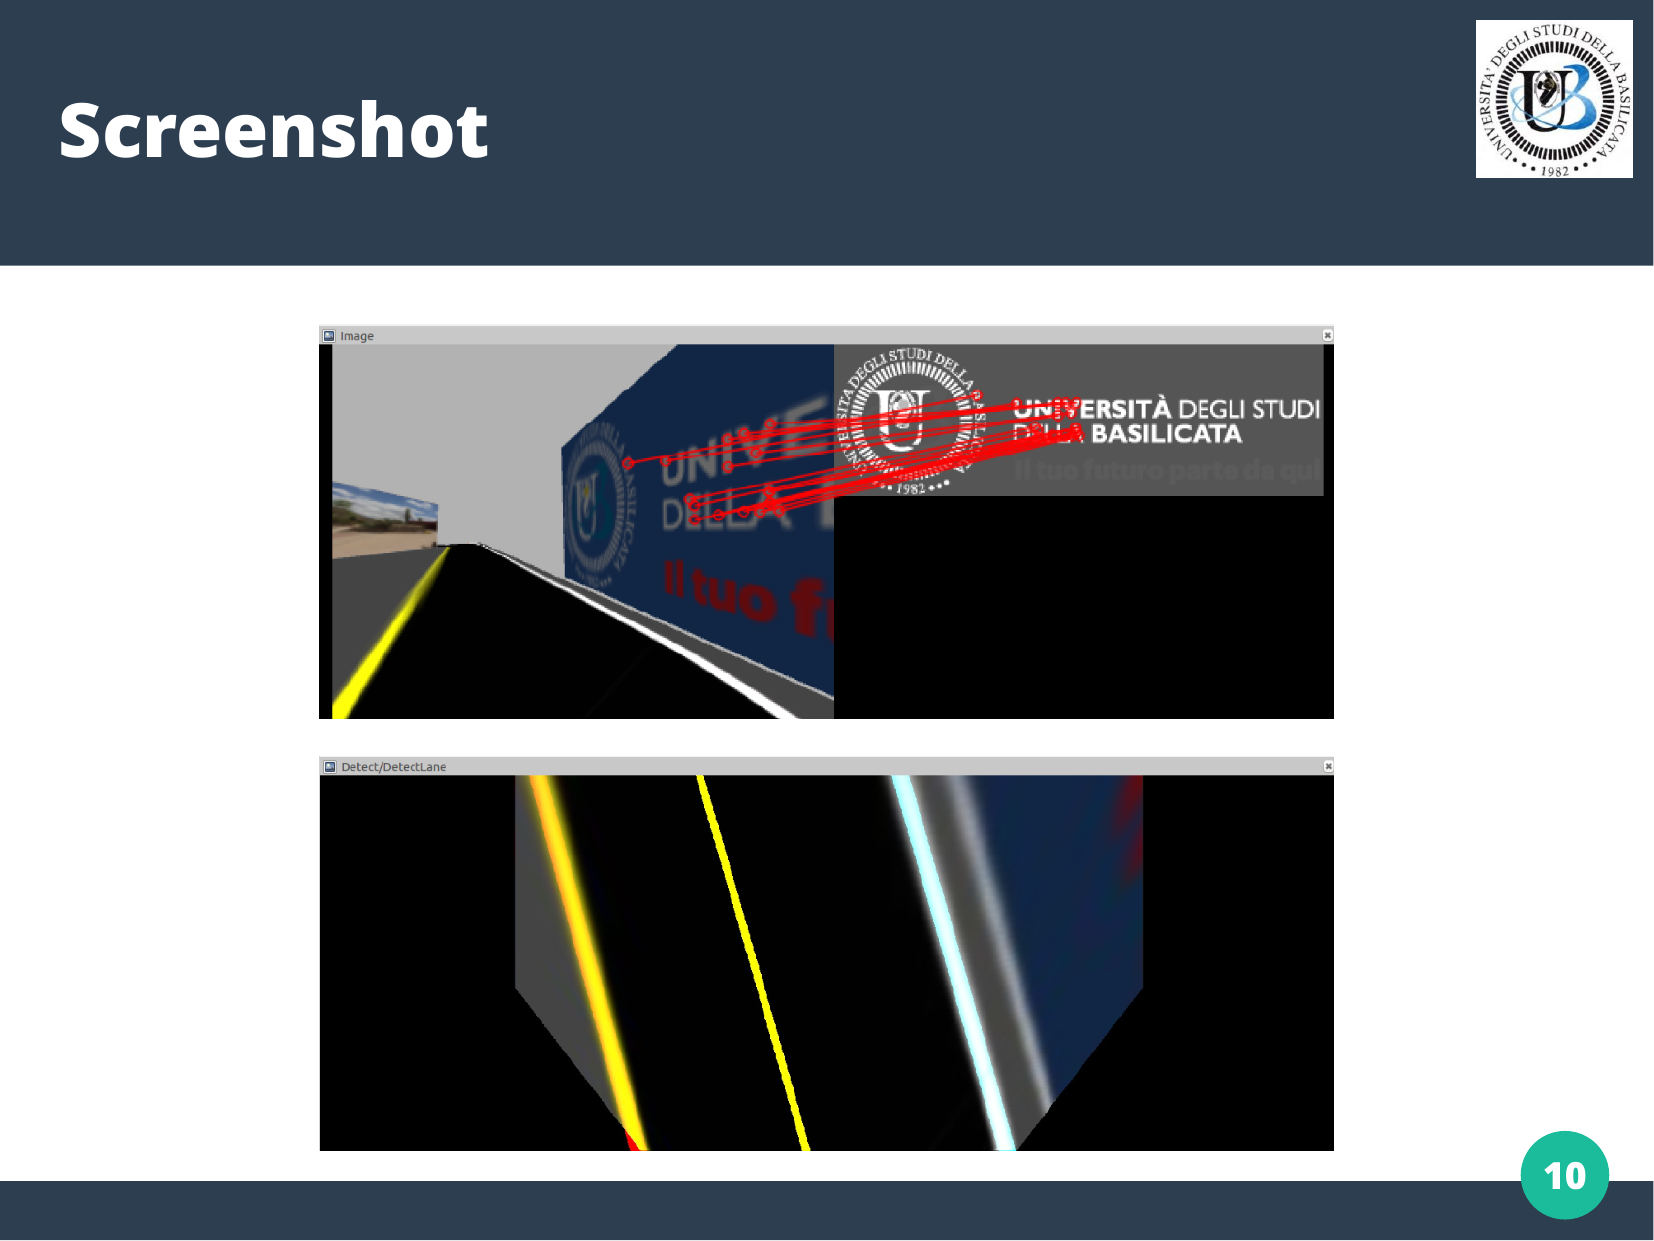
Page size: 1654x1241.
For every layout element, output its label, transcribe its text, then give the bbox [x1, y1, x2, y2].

picture [1476, 20, 1633, 178]
picture [319, 324, 1334, 720]
title Screenshot [59, 49, 1595, 207]
picture [319, 756, 1334, 1151]
